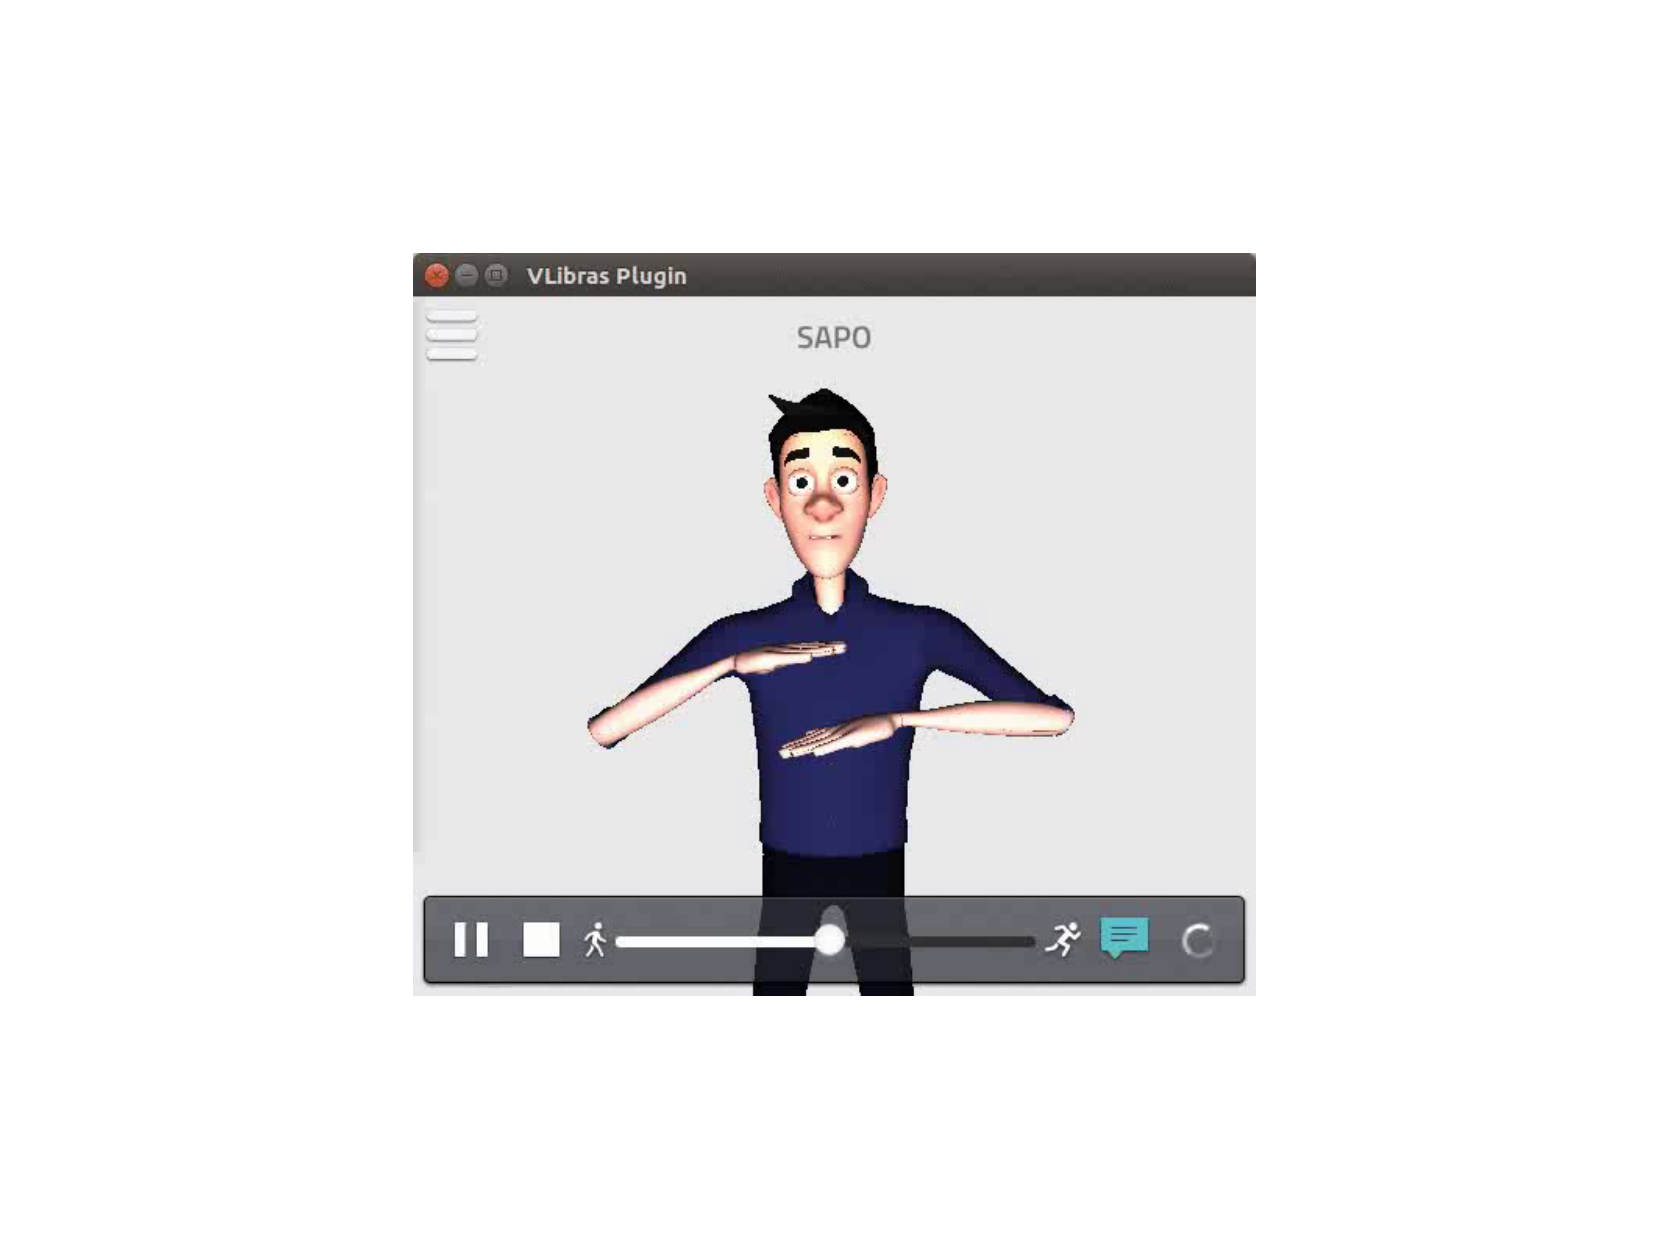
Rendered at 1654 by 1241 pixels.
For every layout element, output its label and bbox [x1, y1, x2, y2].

text_box [412, 253, 1257, 997]
